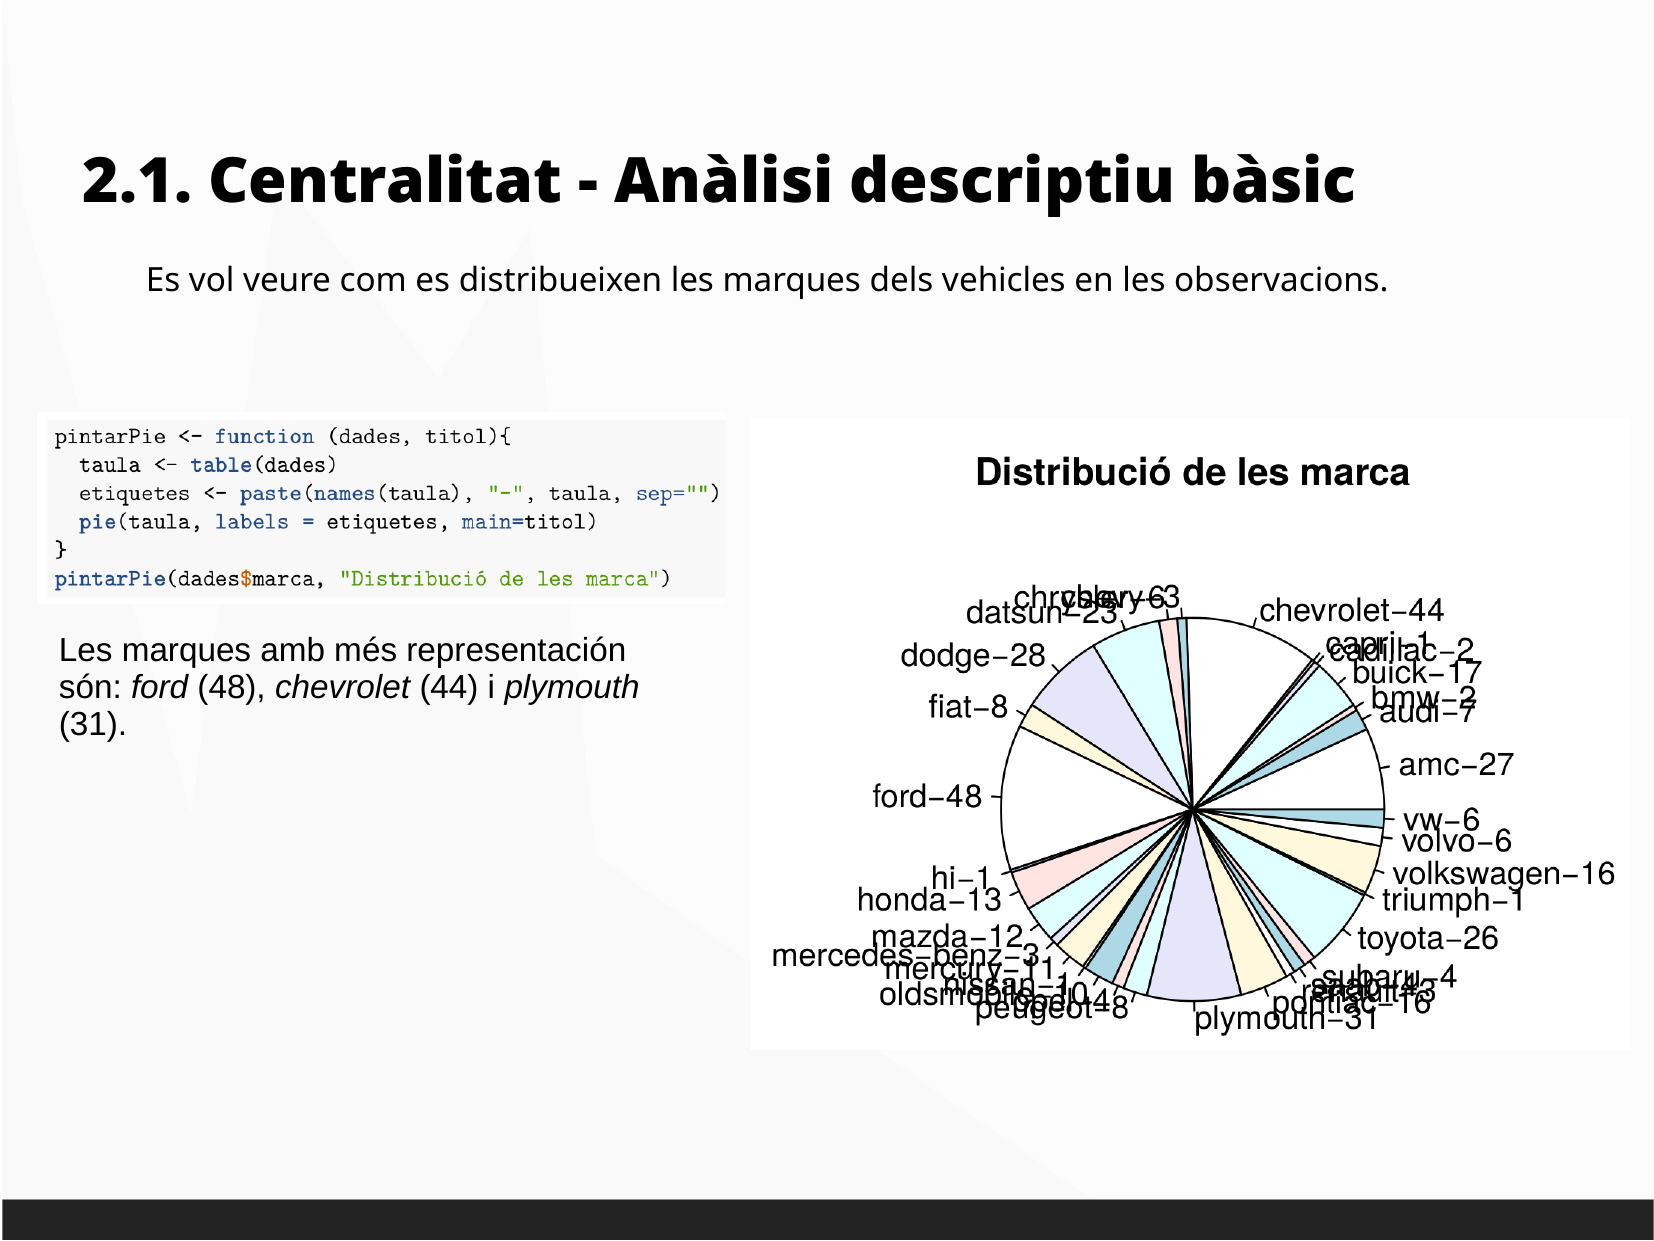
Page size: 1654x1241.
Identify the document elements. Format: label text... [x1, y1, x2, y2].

list Es vol veure com es distribueixen les marques dels vehicles en les observacions. [75, 255, 1564, 976]
text_box Les marques amb més representación són: ford (48), chevrolet (44) i plymouth (31). [44, 624, 713, 751]
picture [2, 0, 1654, 1241]
title 2.1. Centralitat - Anàlisi descriptiu bàsic [82, 132, 1571, 226]
